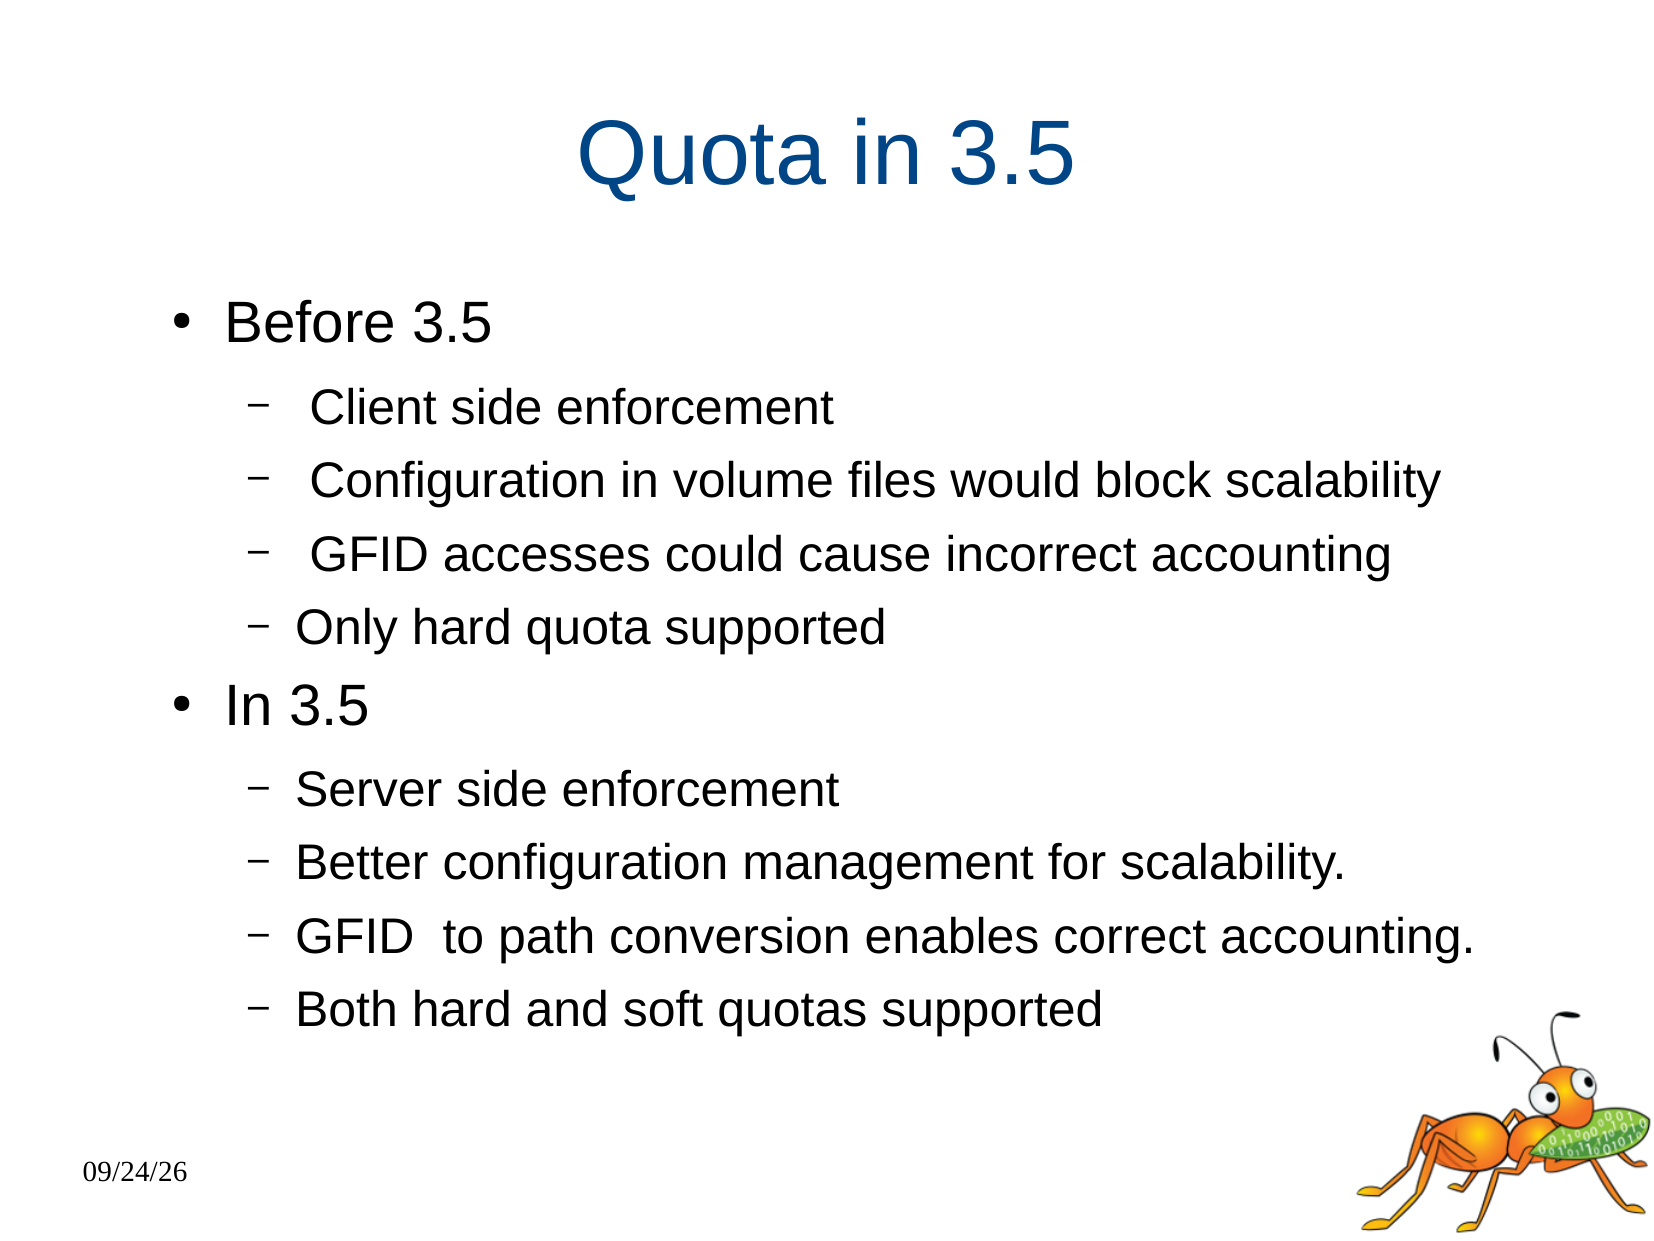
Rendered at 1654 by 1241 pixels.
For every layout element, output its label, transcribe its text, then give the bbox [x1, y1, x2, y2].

picture [1353, 1009, 1654, 1235]
title Quota in 3.5 [82, 49, 1571, 257]
list Before 3.5 Client side enforcement Configuration in volume files would block scalability GFID accesses could cause incorrect accounting Only hard quota supported In 3.5 Server side enforcement Better configuration management for scalability. GFID to path conversion enables correct accounting. Both hard and soft quotas supported [82, 290, 1571, 1010]
